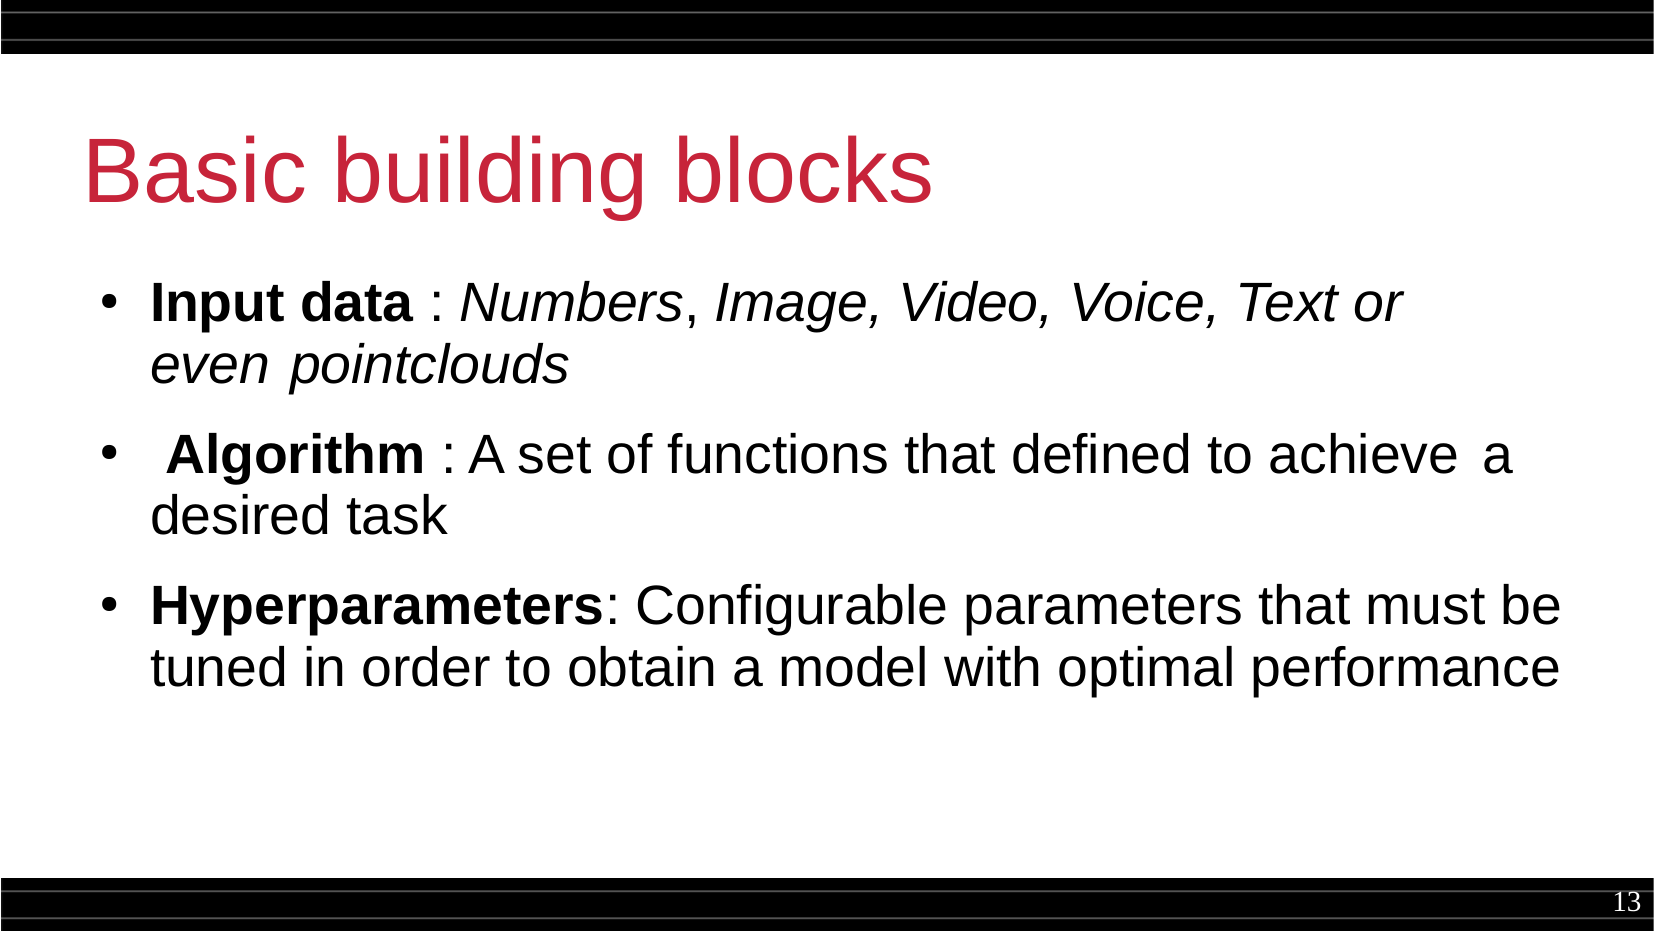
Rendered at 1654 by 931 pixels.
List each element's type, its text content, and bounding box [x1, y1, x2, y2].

list Input data : Numbers, Image, Video, Voice, Text or even pointclouds Algorithm : A set of functions that defined to achieve a desired task Hyperparameters: Configurable parameters that must be tuned in order to obtain a model with optimal performance [82, 271, 1571, 758]
picture [1, 878, 1654, 931]
picture [1, 0, 1654, 54]
title Basic building blocks [82, 92, 1571, 249]
